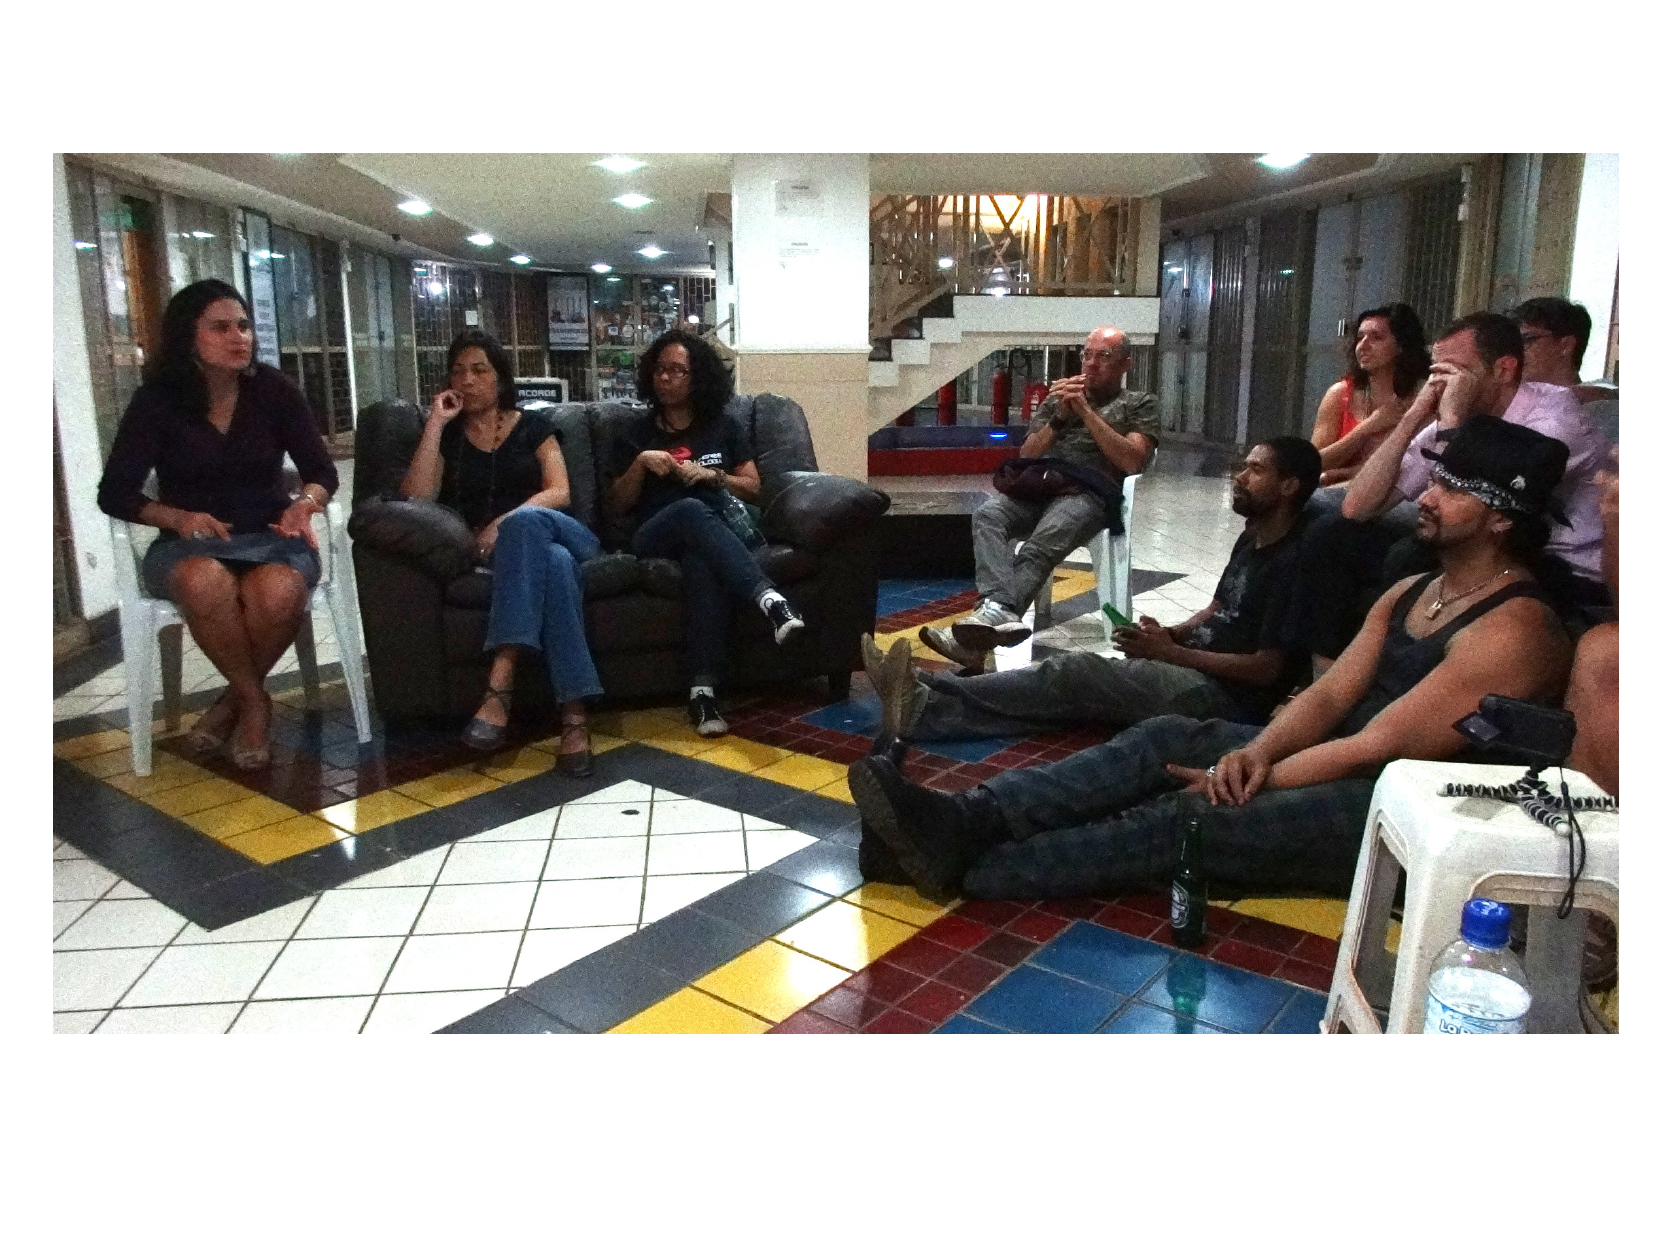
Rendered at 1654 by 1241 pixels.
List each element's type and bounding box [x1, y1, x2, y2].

picture [53, 153, 1619, 1034]
